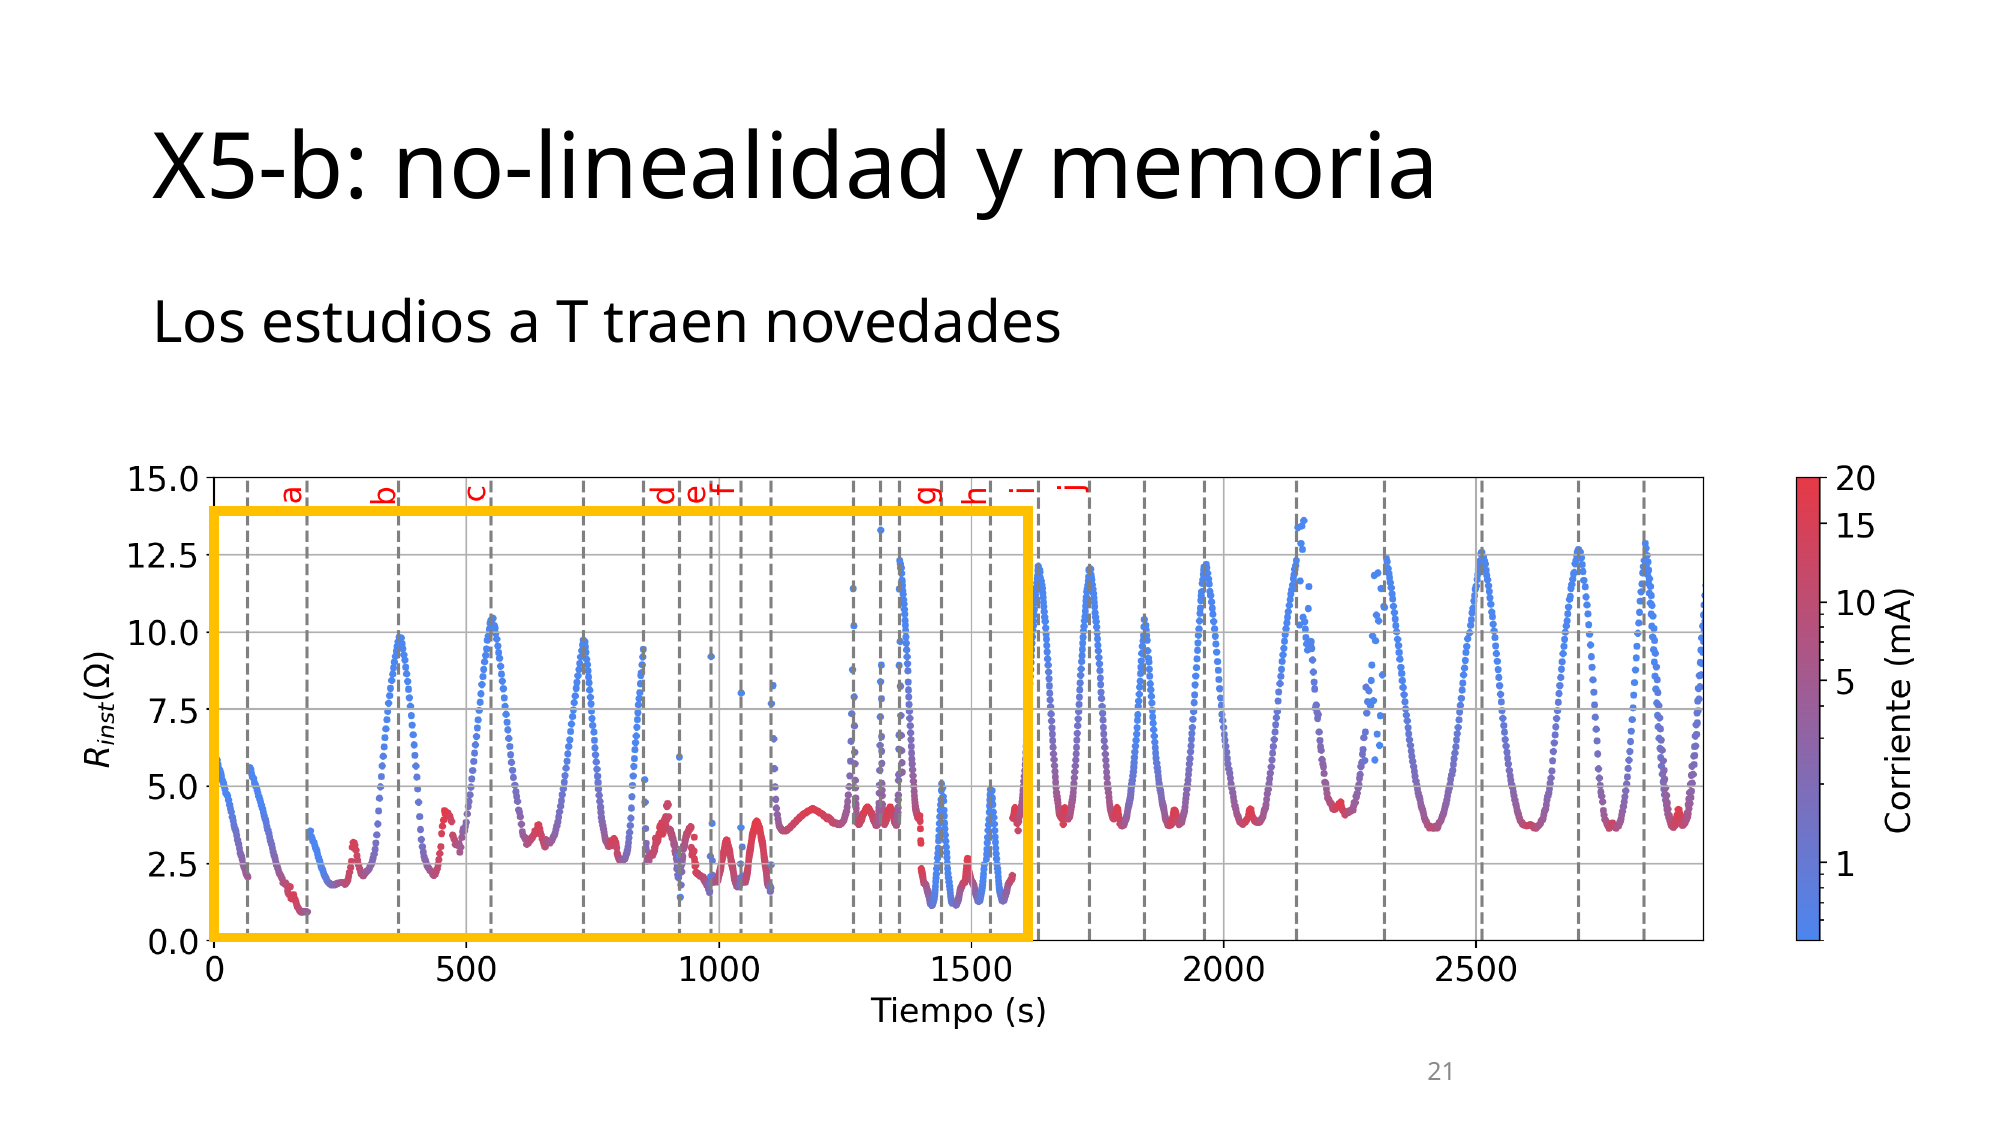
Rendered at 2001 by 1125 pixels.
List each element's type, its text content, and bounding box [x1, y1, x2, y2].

text_box Los estudios a T traen novedades [137, 277, 1343, 363]
picture [68, 450, 1932, 1043]
title X5-b: no-linealidad y memoria [137, 59, 1863, 278]
text_box 21 [1412, 1043, 1863, 1103]
